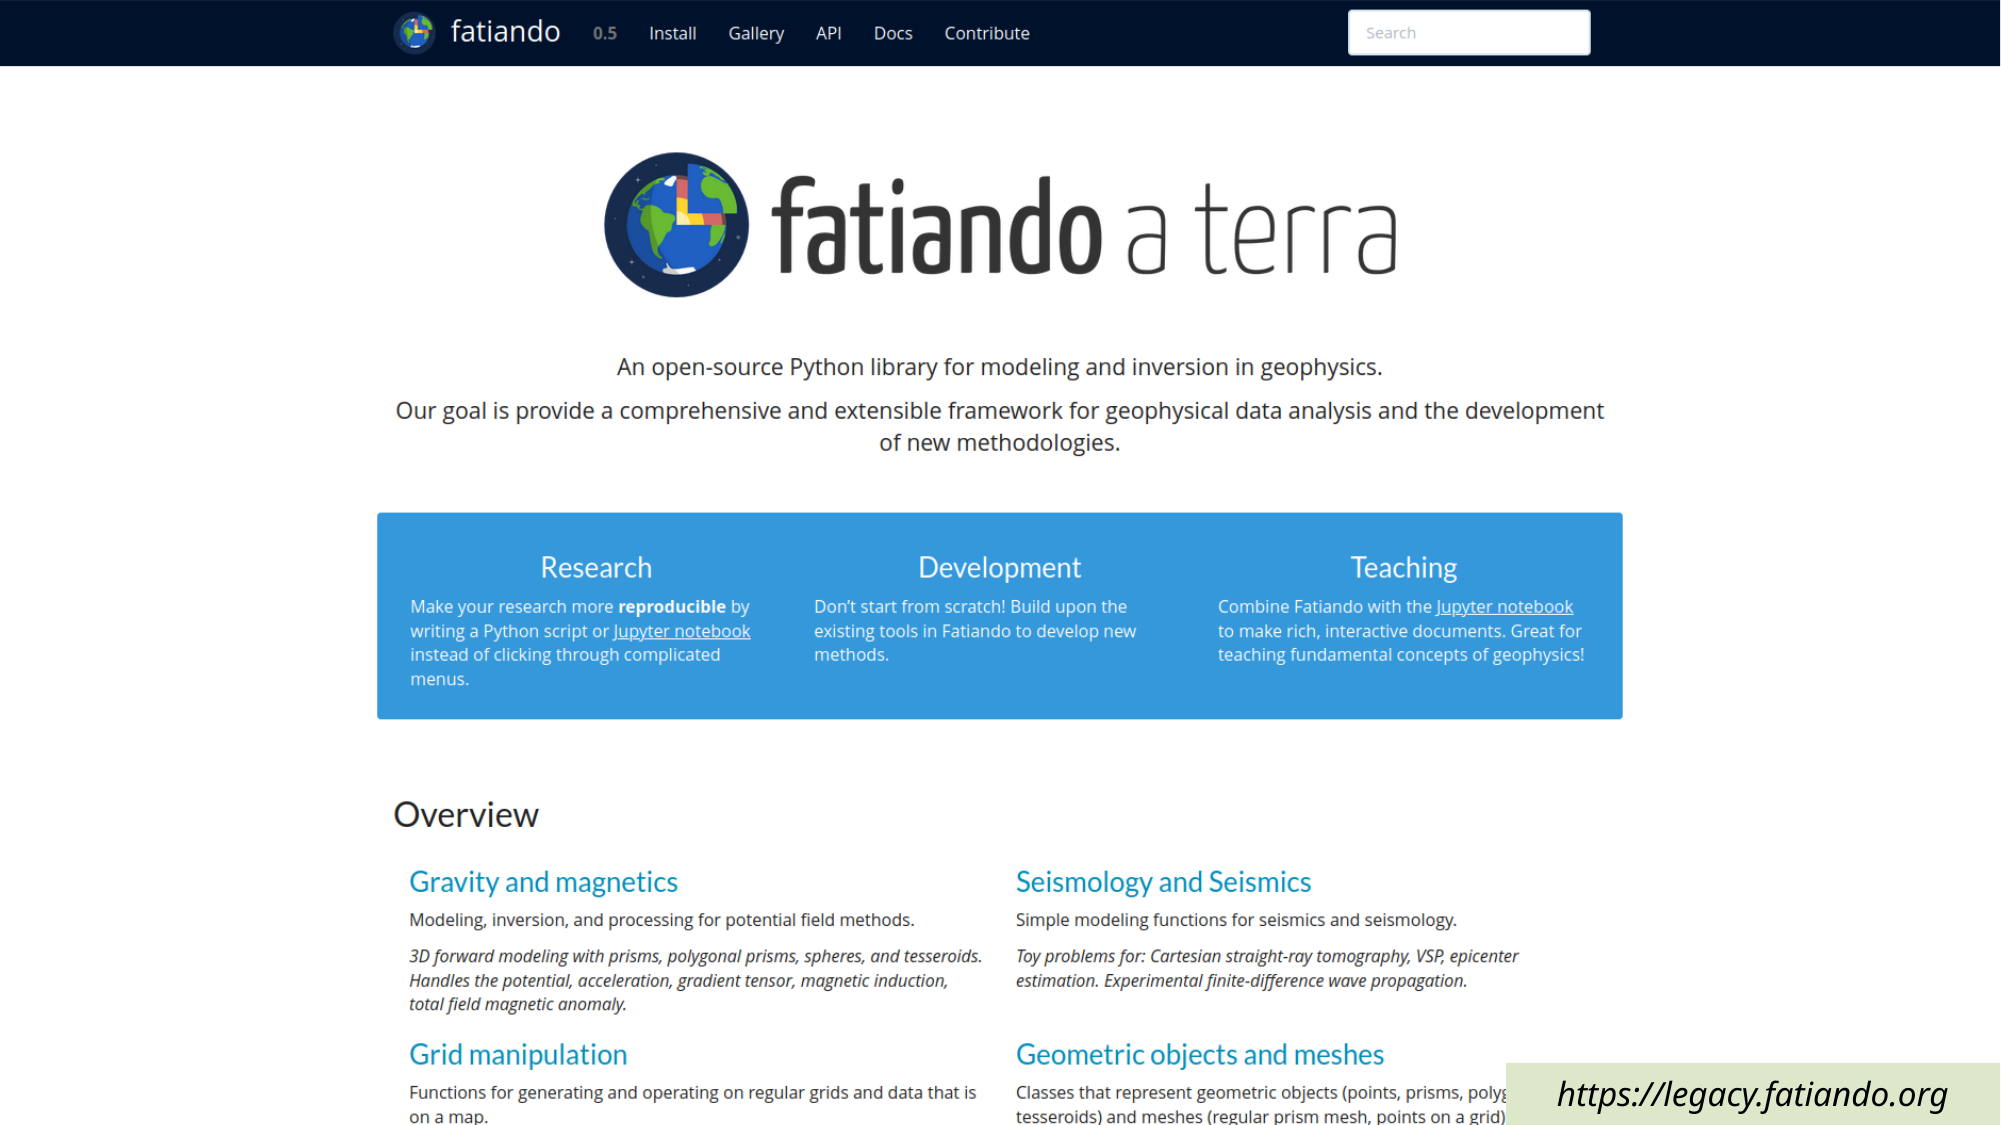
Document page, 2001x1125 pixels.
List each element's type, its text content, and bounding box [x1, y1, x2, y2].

picture [0, 0, 2001, 1125]
text_box https://legacy.fatiando.org [1506, 1062, 2001, 1125]
